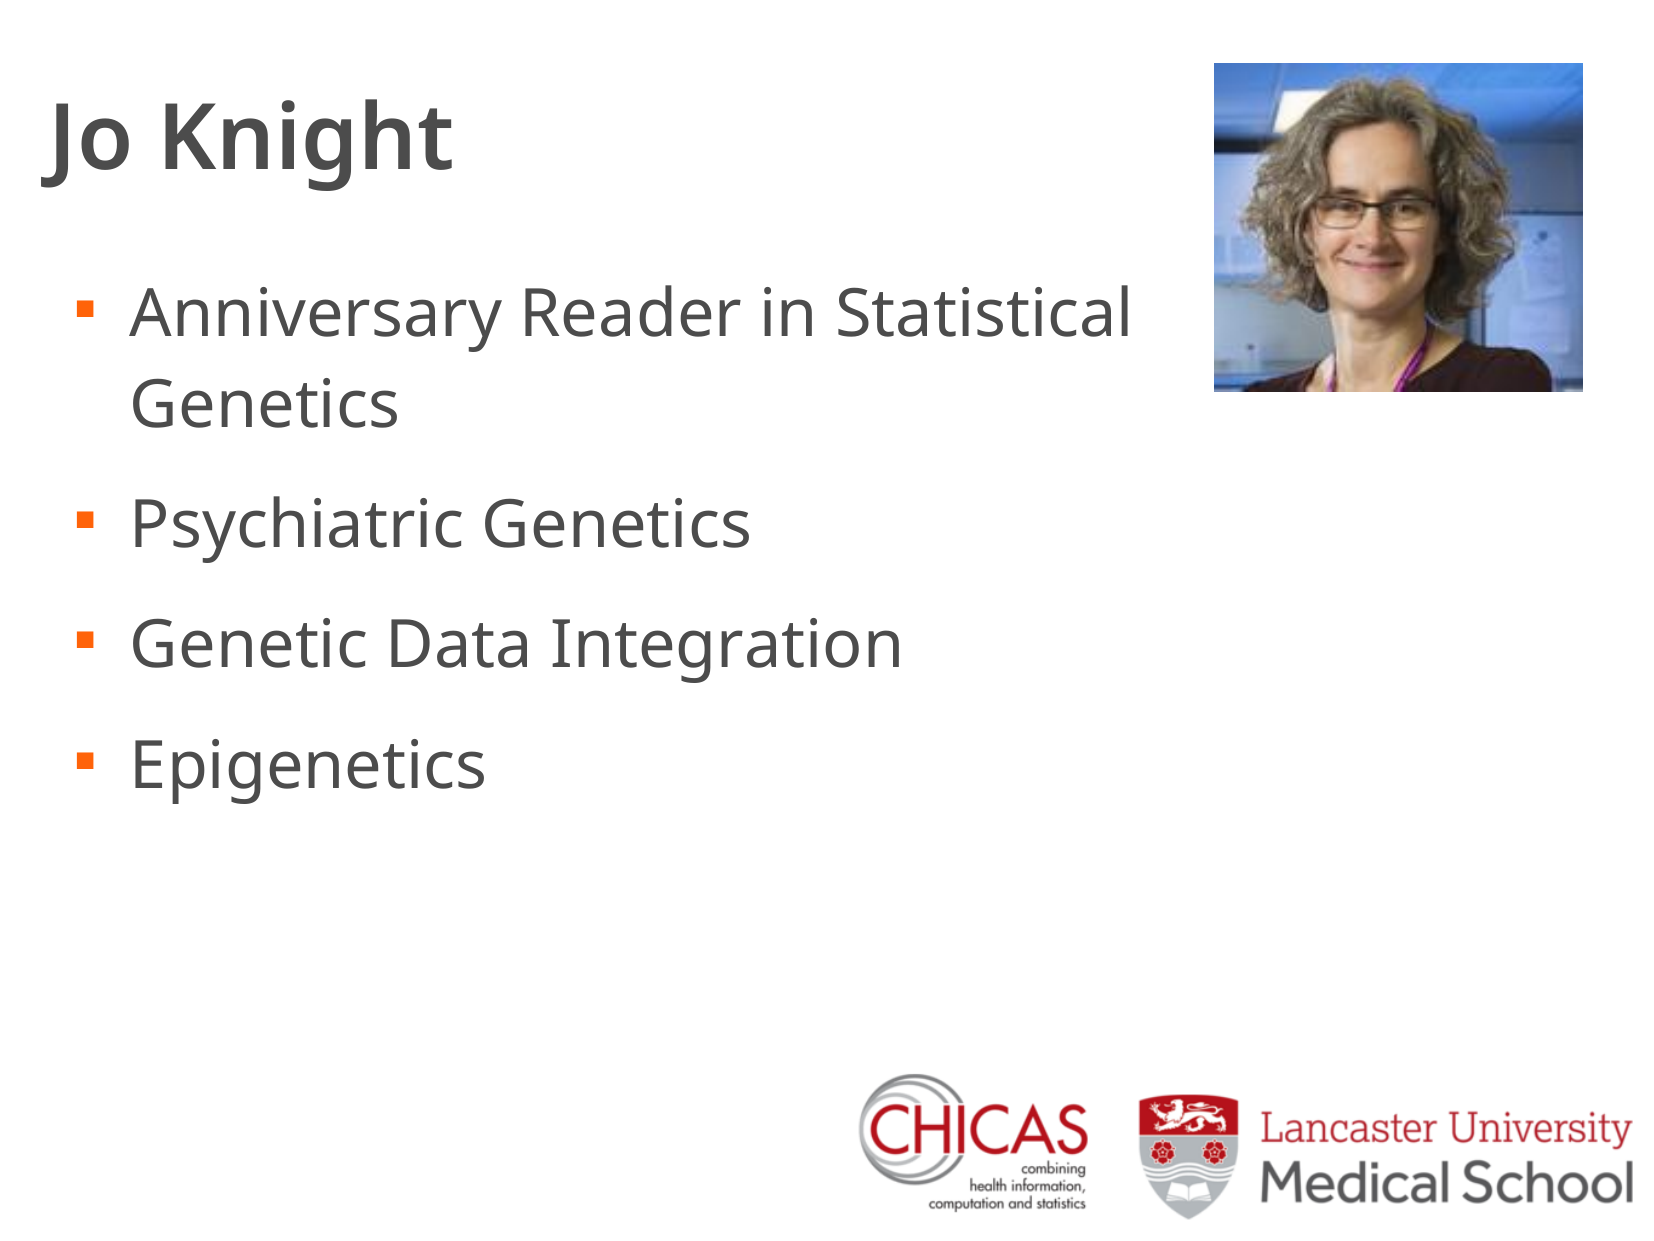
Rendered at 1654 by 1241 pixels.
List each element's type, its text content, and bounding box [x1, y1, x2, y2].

title Jo Knight [48, 62, 1270, 206]
list Anniversary Reader in Statistical Genetics Psychiatric Genetics Genetic Data Integration Epigenetics [59, 265, 1196, 1092]
picture [105, 4, 1654, 1241]
